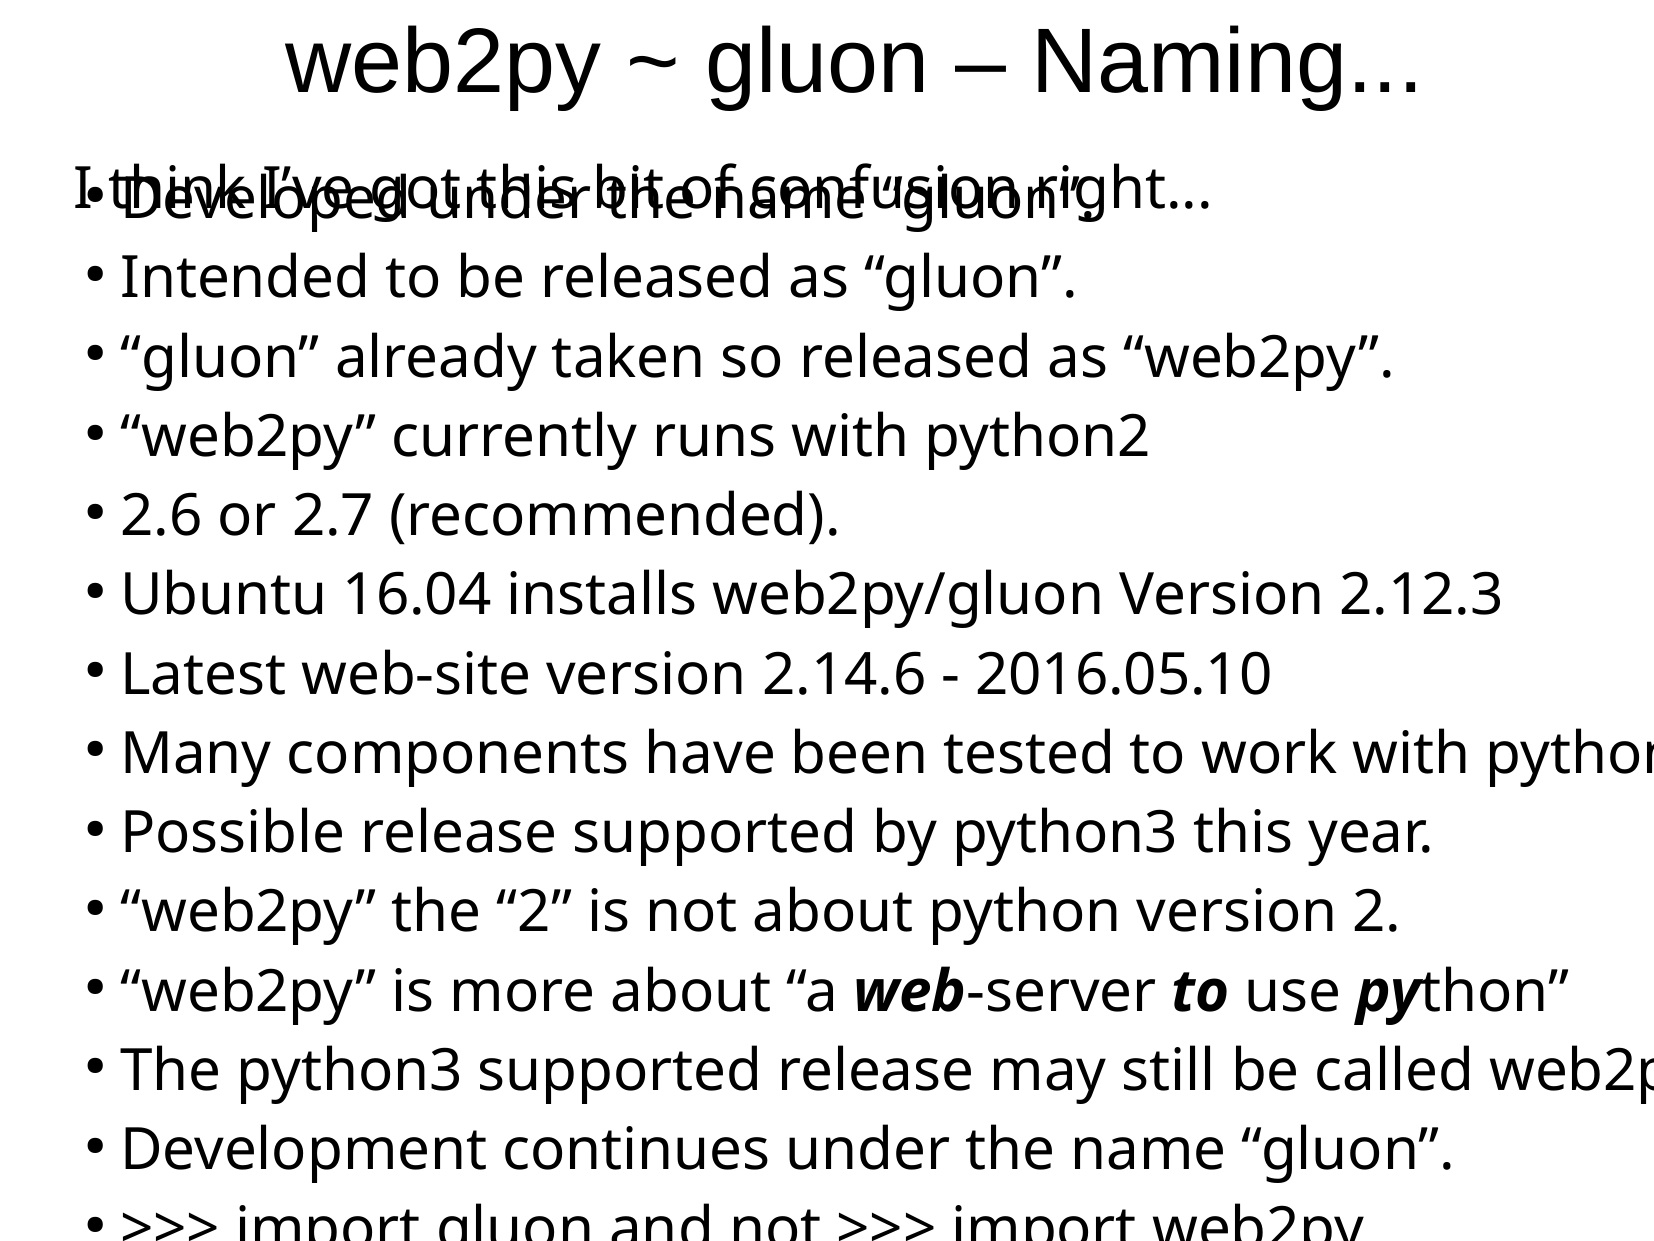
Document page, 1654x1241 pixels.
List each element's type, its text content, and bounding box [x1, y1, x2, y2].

title web2py ~ gluon – Naming... [111, 9, 1600, 113]
text_box Developed under the name “gluon”. Intended to be released as “gluon”. “gluon” already taken so released as “web2py”. “web2py” currently runs with python2 2.6 or 2.7 (recommended). Ubuntu 16.04 installs web2py/gluon Version 2.12.3 Latest web-site version 2.14.6 - 2016.05.10 Many components have been tested to work with python3. Possible release supported by python3 this year. “web2py” the “2” is not about python version 2. “web2py” is more about “a web-server to use python” The python3 supported release may still be called web2py. Development continues under the name “gluon”. >>> import gluon and not >>> import web2py [70, 491, 1654, 932]
title I think I’ve got this bit of confusion right... [73, 116, 1636, 256]
